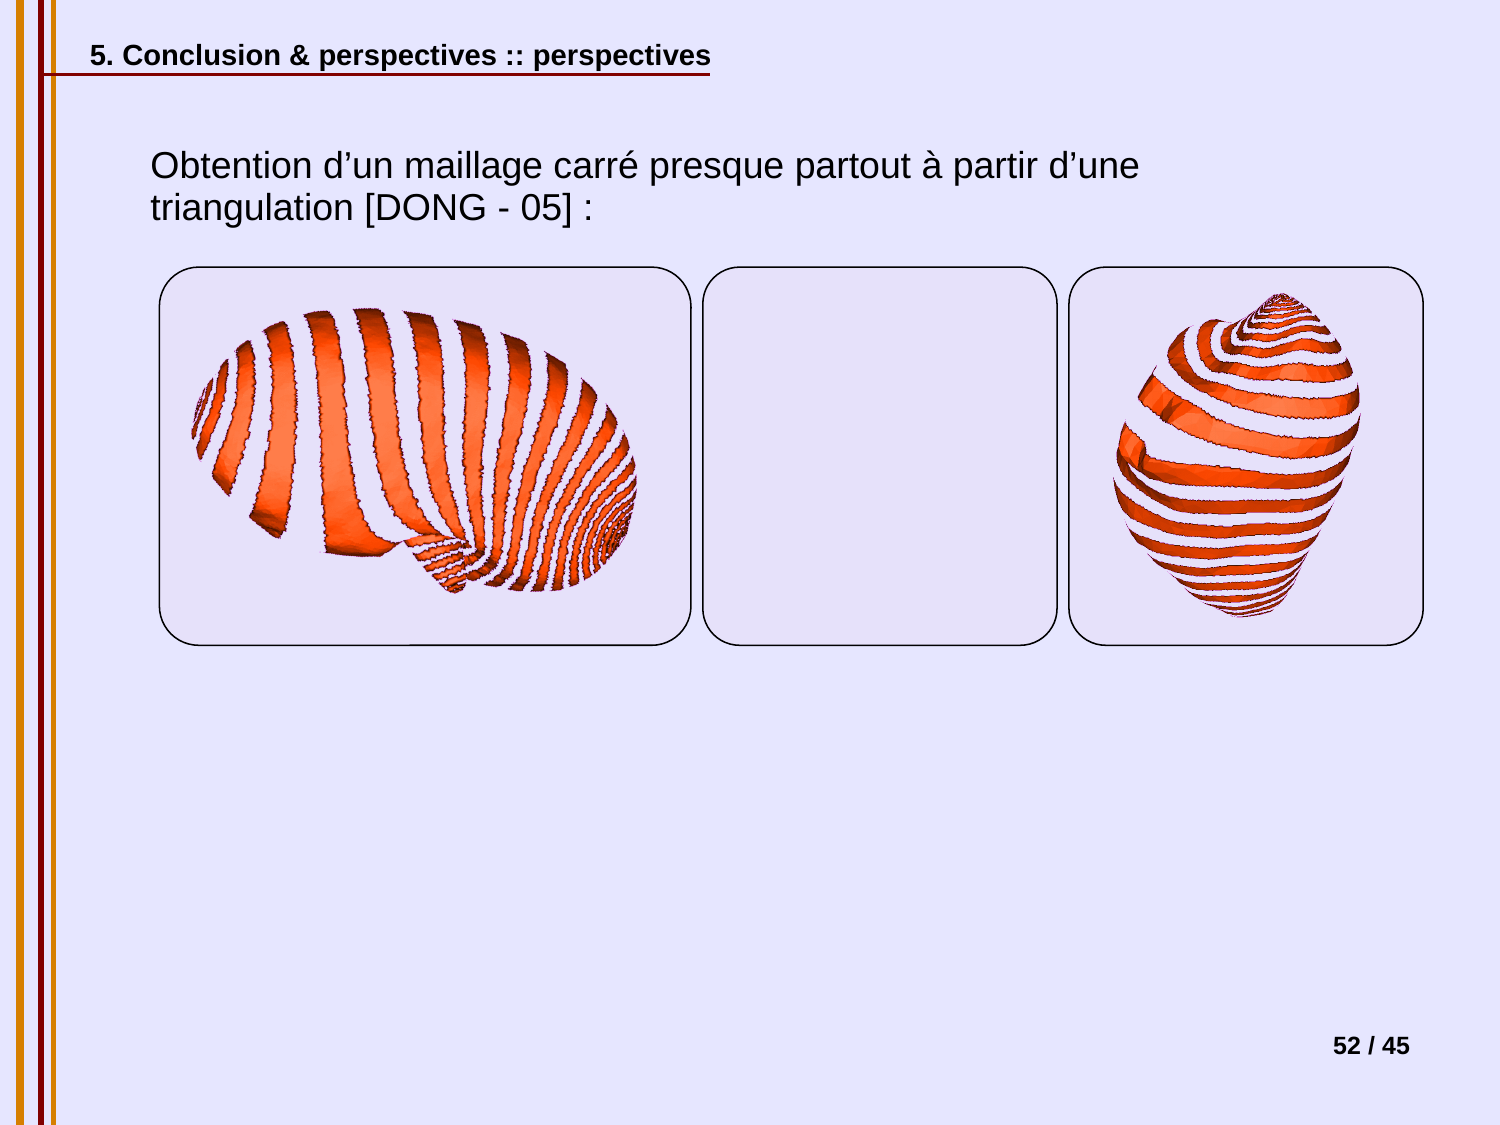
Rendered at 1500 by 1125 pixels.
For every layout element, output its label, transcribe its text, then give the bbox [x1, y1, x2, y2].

text_box [1068, 267, 1424, 646]
text_box [159, 267, 243, 407]
text_box [702, 267, 1058, 646]
text_box [514, 267, 691, 373]
text_box 5. Conclusion & perspectives :: perspectives [75, 33, 975, 79]
text_box [603, 499, 691, 646]
picture [112, 149, 702, 744]
text_box Obtention d’un maillage carré presque partout à partir d’une triangulation [DONG - 05] : [135, 137, 1317, 237]
text_box [159, 516, 377, 646]
picture [1089, 278, 1398, 634]
